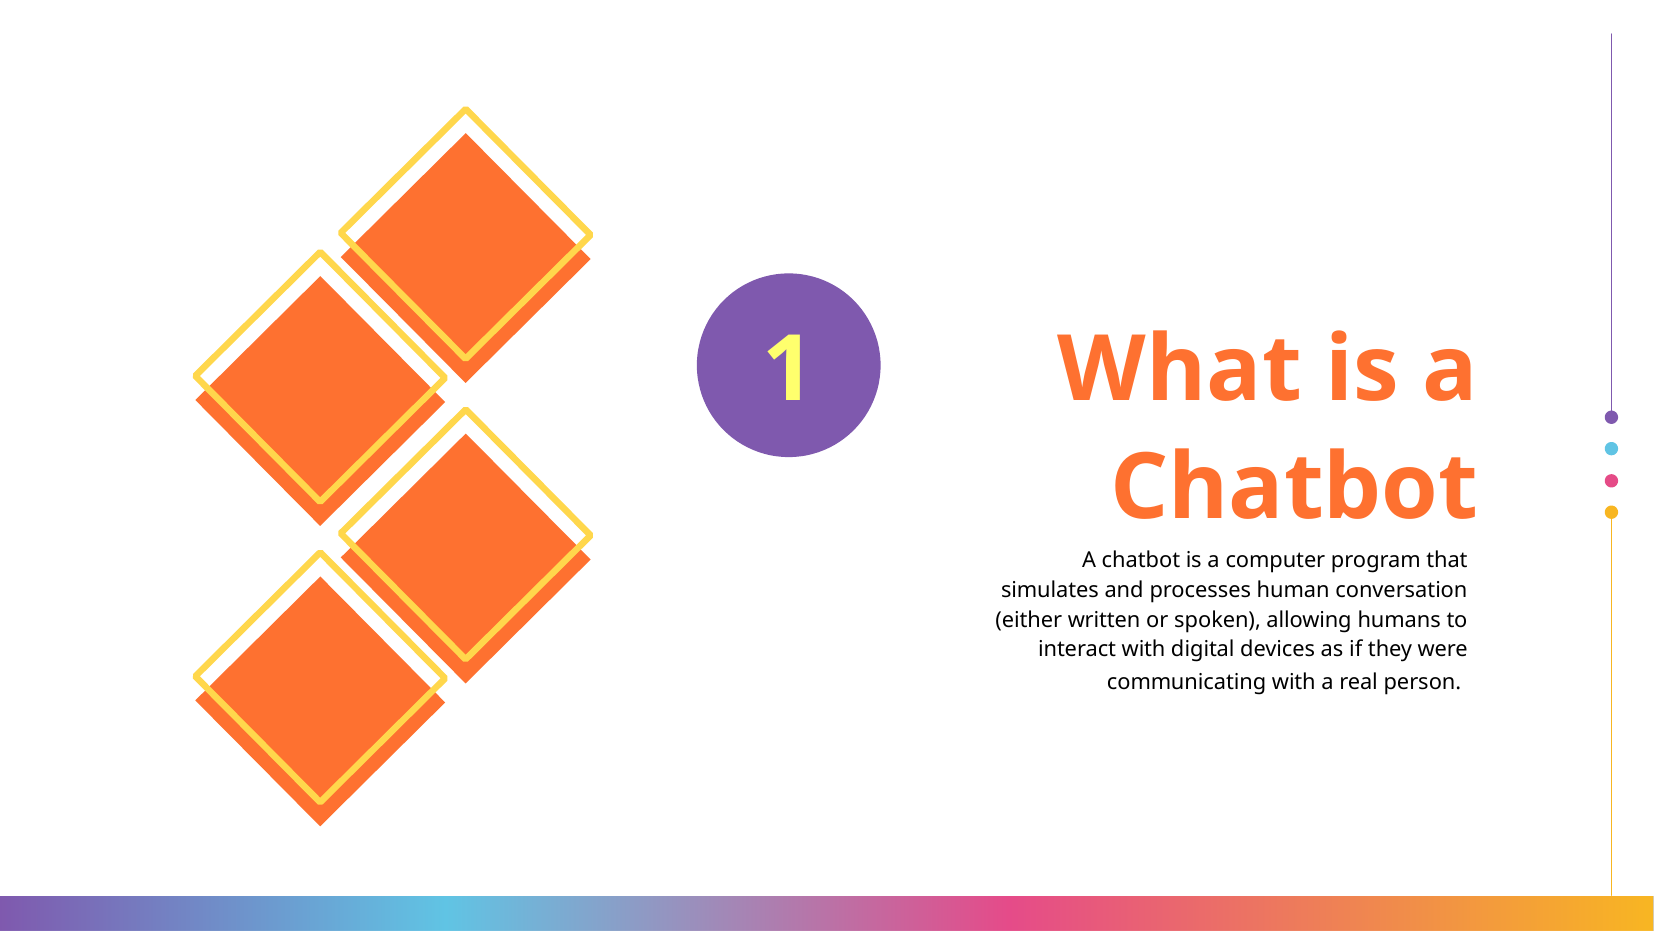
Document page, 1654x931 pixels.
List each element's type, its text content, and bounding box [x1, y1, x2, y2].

title Chatbot [1041, 417, 1479, 549]
title What is a [840, 280, 1479, 451]
title A chatbot is a computer program that simulates and processes human conversation (either written or spoken), allowing humans to interact with digital devices as if they were communicating with a real person. [982, 532, 1469, 709]
picture [0, 896, 1654, 931]
text_box 1 [696, 273, 840, 458]
